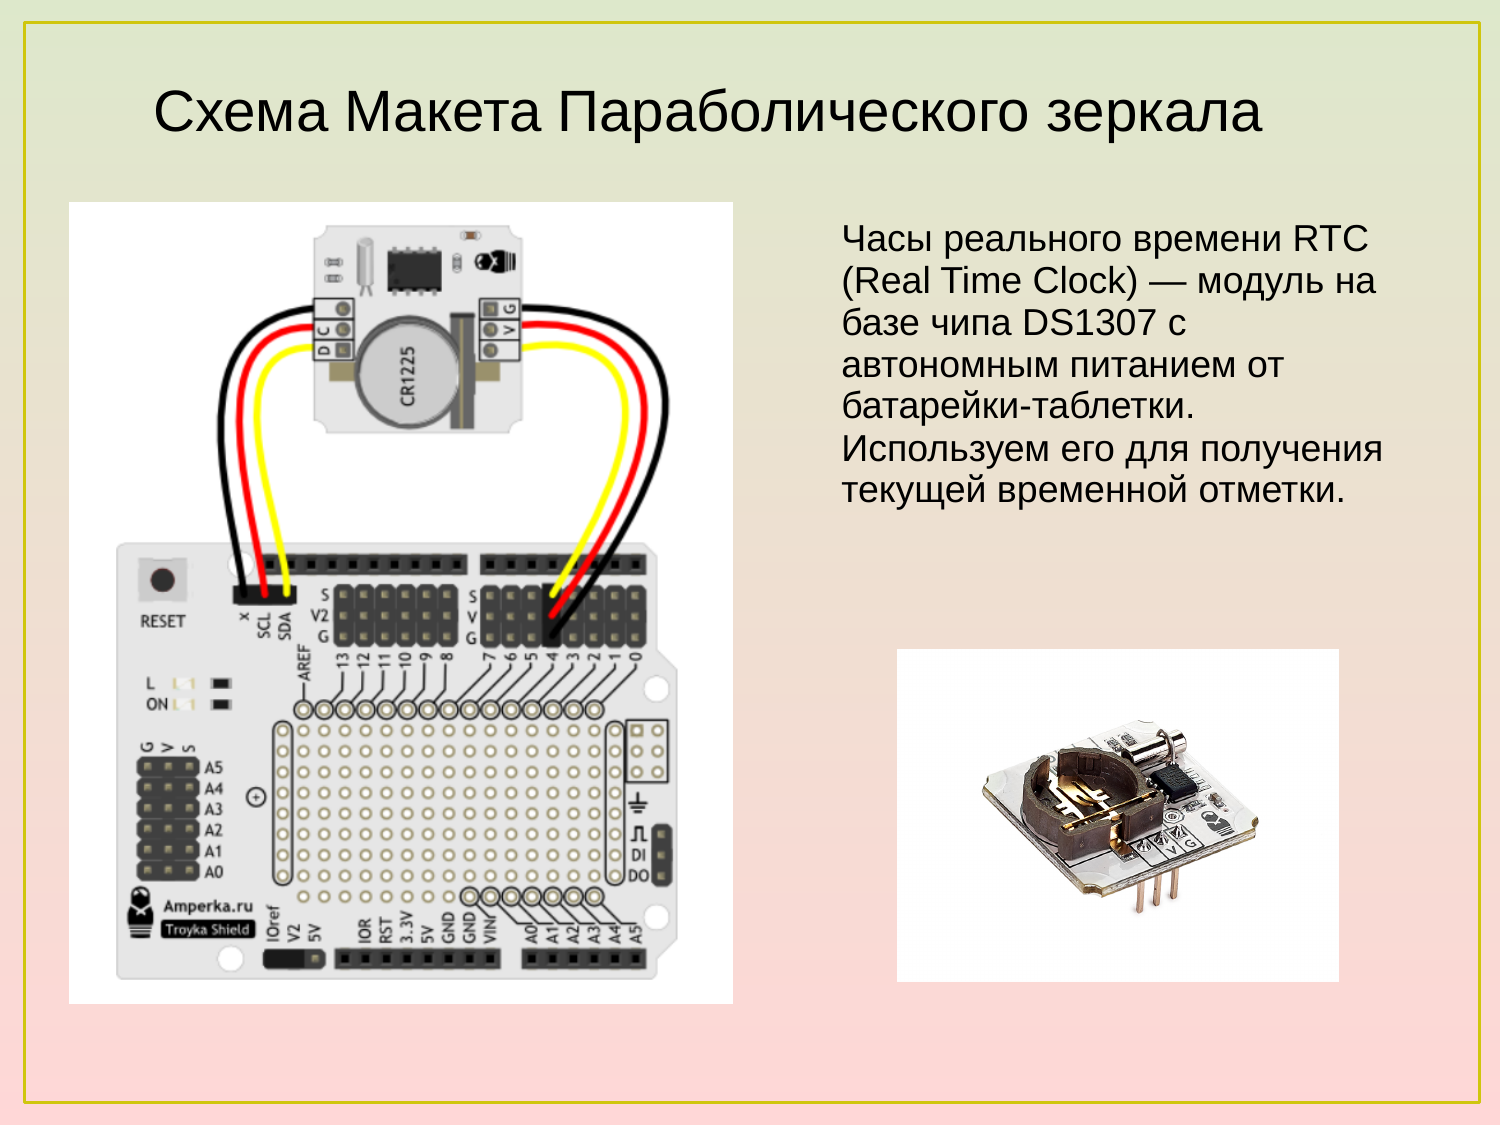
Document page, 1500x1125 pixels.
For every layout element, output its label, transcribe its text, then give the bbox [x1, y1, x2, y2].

picture [897, 649, 1339, 982]
text_box Схема Макета Параболического зеркала [129, 70, 1288, 151]
text_box Часы реального времени RTC (Real Time Clock) — модуль на базе чипа DS1307 с автономным питанием от батарейки-таблетки. Используем его для получения текущей временной отметки. [826, 209, 1418, 523]
picture [69, 202, 733, 1004]
